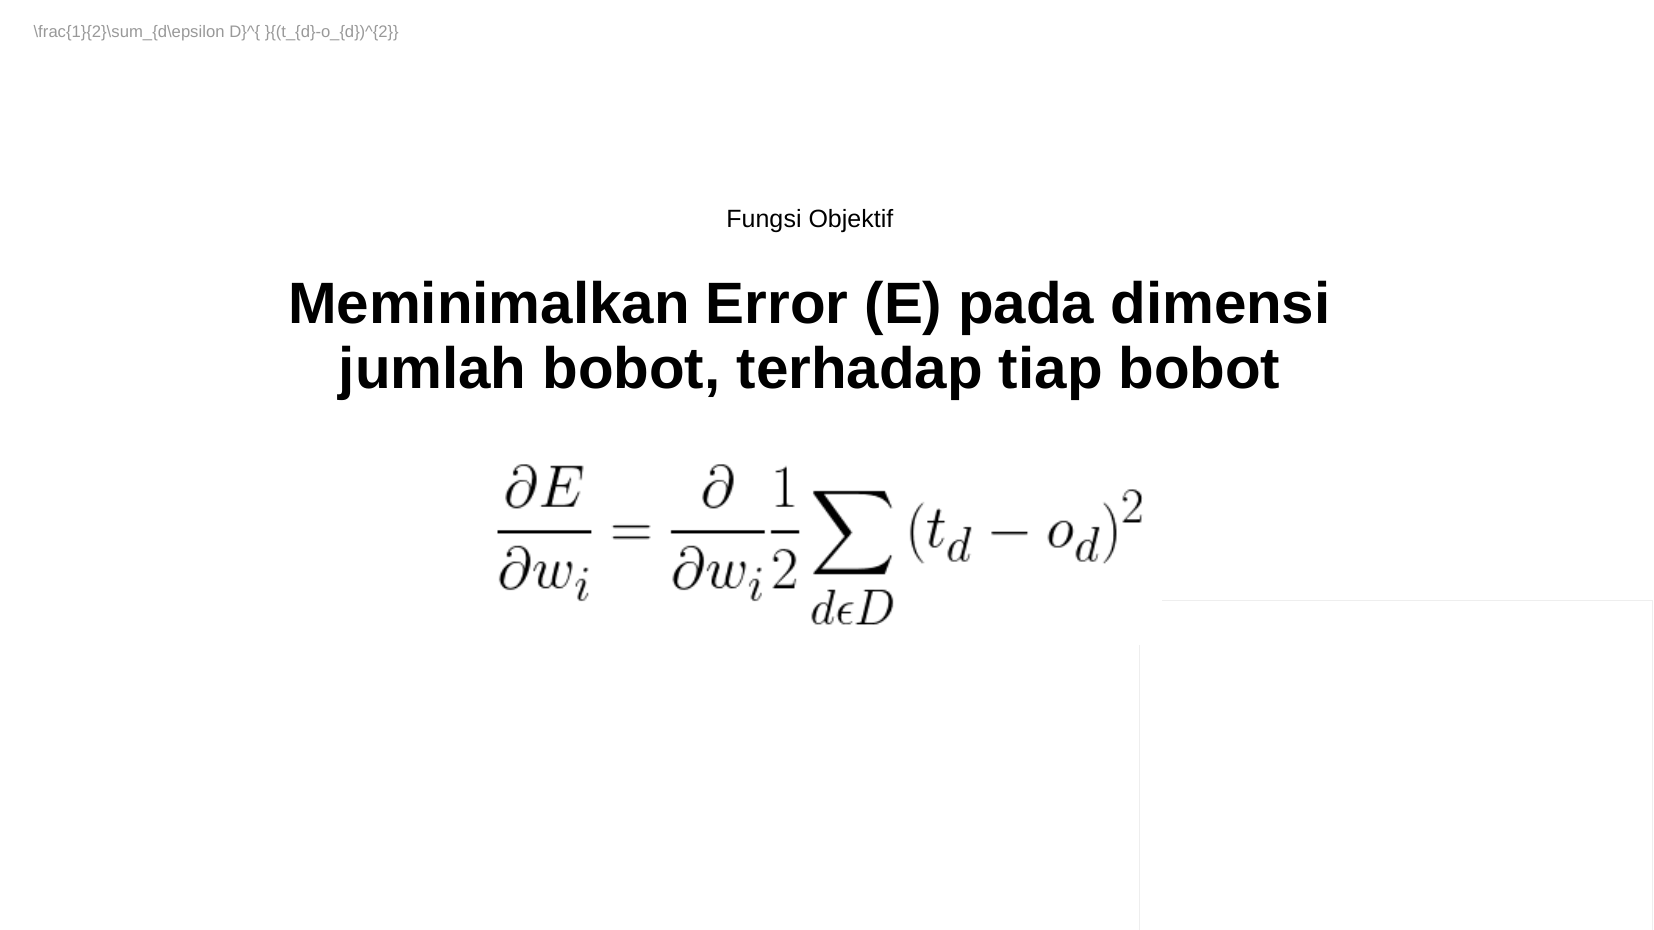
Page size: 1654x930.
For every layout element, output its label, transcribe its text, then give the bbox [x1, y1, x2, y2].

title Meminimalkan Error (E) pada dimensi jumlah bobot, terhadap tiap bobot [255, 270, 1366, 401]
picture [465, 449, 1162, 646]
title Fungsi Objektif [255, 189, 1366, 250]
text_box \frac{1}{2}\sum_{d\epsilon D}^{ }{(t_{d}-o_{d})^{2}} [18, 15, 631, 49]
